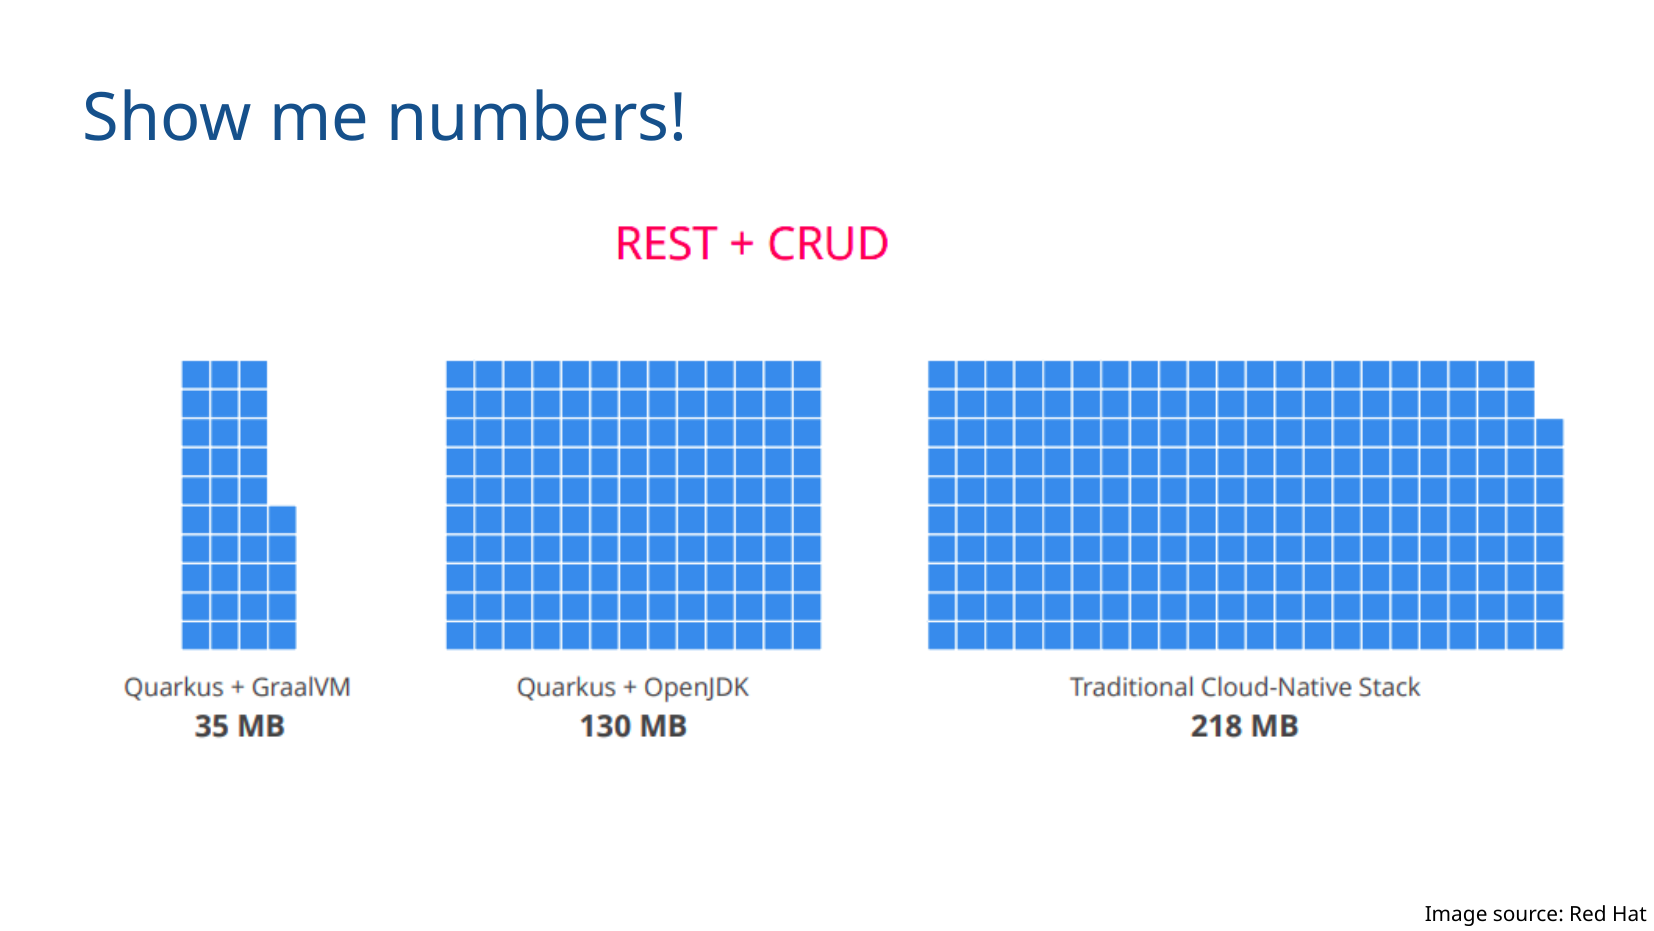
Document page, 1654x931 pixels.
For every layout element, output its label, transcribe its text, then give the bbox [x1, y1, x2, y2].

title Show me numbers! [82, 37, 1571, 193]
picture [111, 211, 1577, 765]
text_box Image source: Red Hat [1181, 891, 1654, 931]
